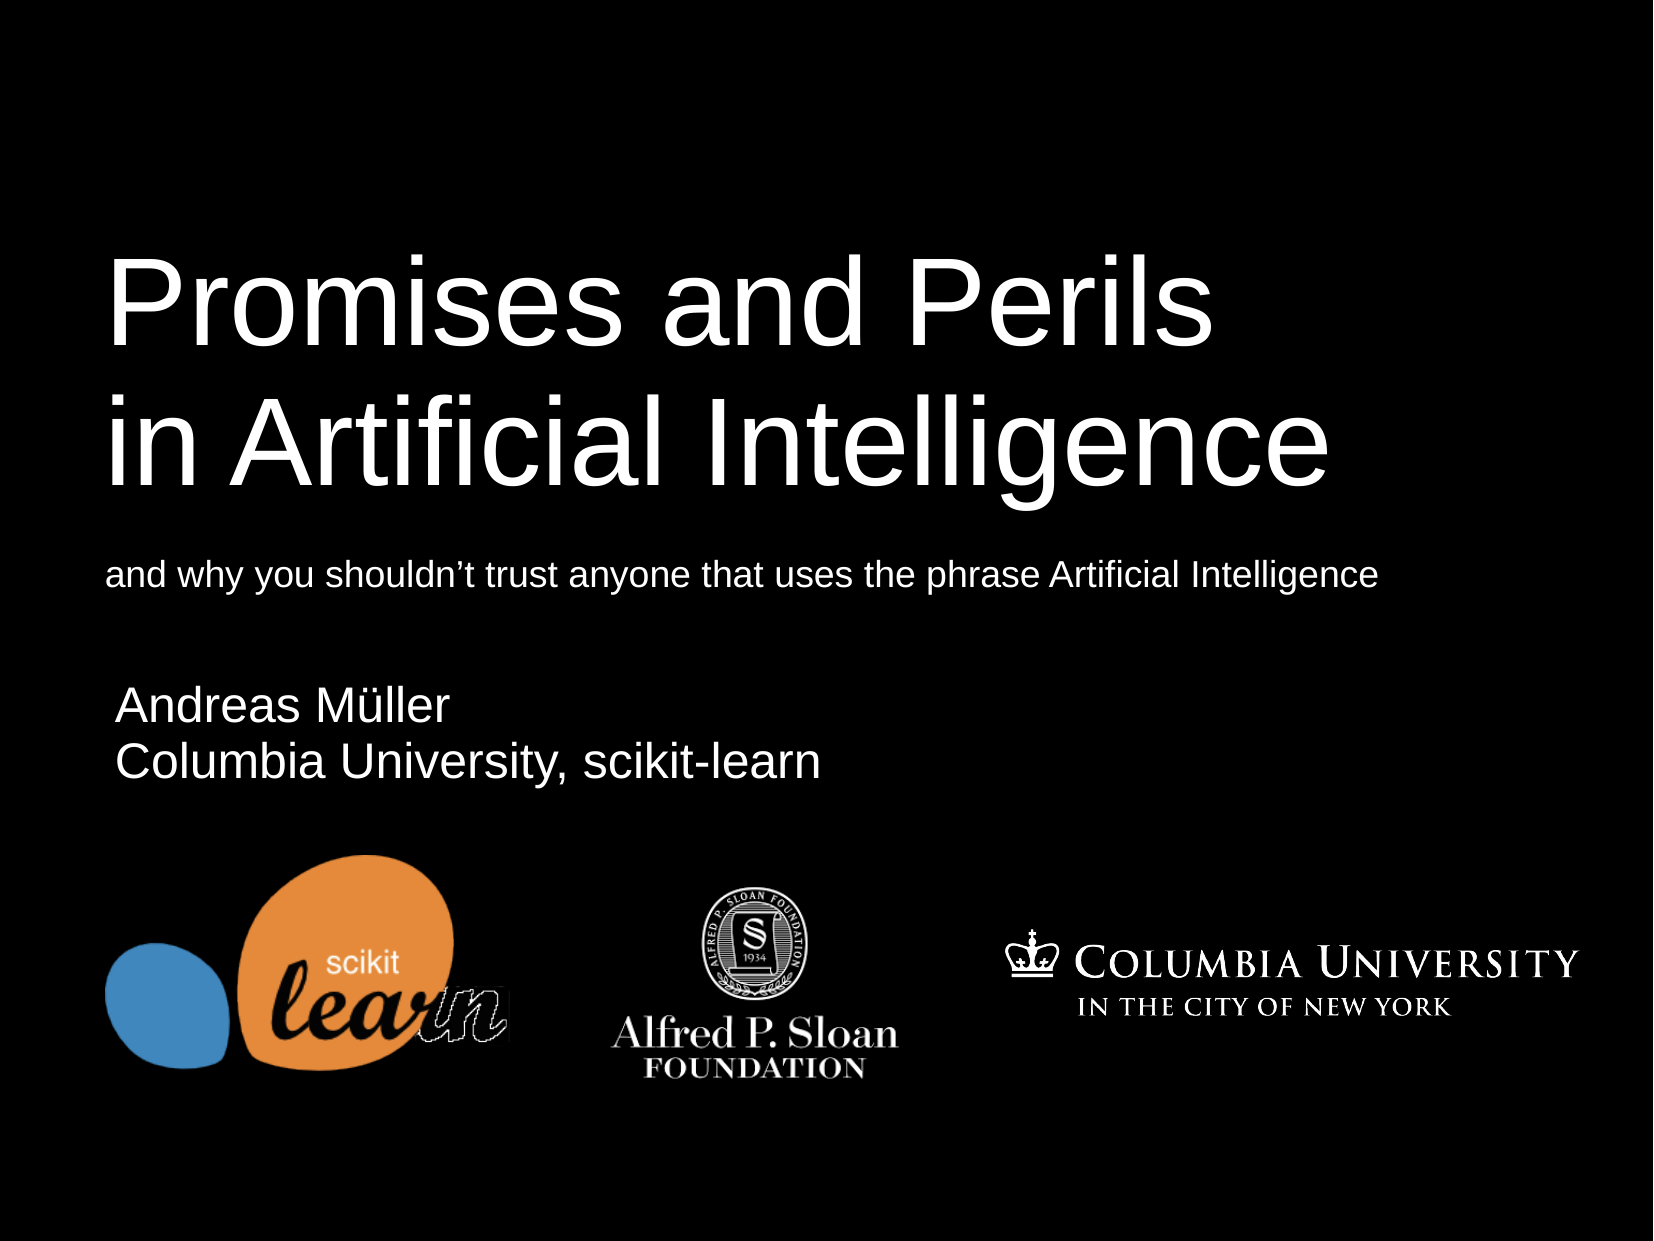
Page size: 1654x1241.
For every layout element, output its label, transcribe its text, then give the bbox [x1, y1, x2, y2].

text_box Promises and Perils in Artificial Intelligence and why you shouldn’t trust anyone that uses the phrase Artificial Intelligence [89, 225, 1530, 856]
picture [608, 884, 901, 1083]
picture [105, 855, 526, 1116]
picture [1005, 929, 1580, 1016]
text_box Andreas Müller Columbia University, scikit-learn [100, 669, 1110, 856]
